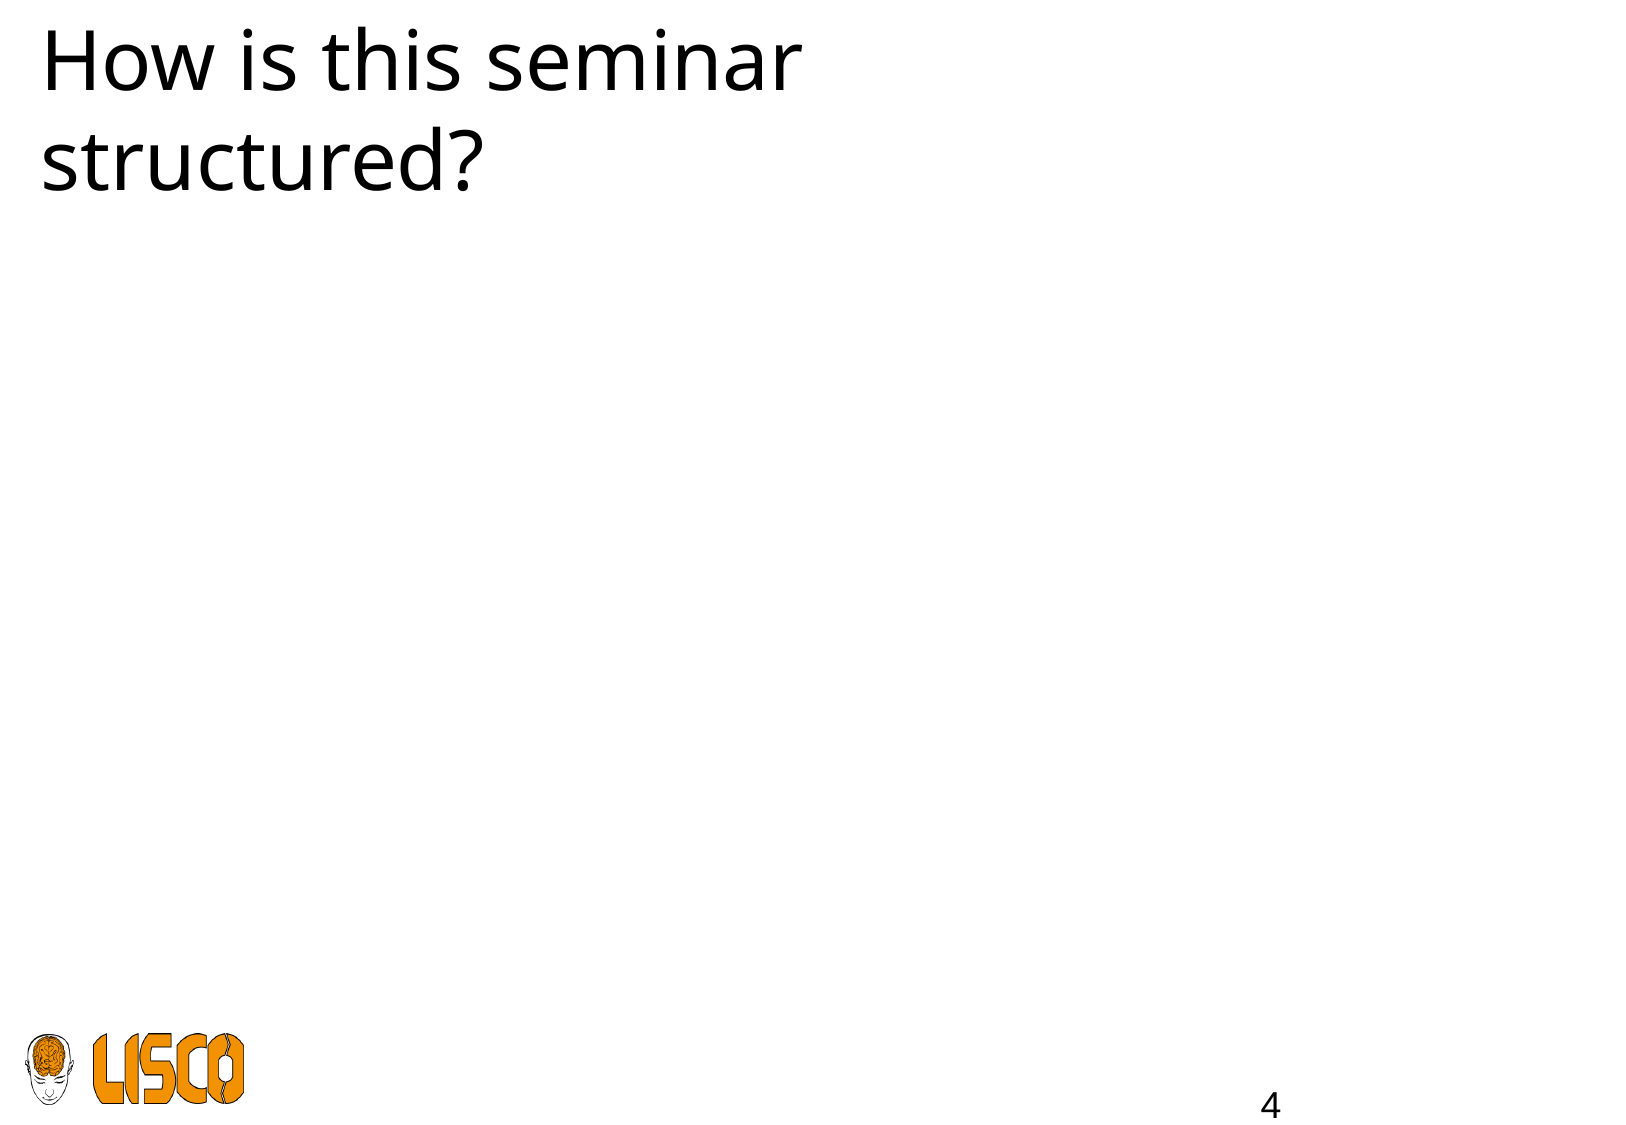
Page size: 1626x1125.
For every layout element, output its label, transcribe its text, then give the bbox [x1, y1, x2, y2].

text_box How is this seminar structured? [25, 0, 1131, 121]
picture [25, 1034, 74, 1105]
picture [93, 1033, 244, 1104]
